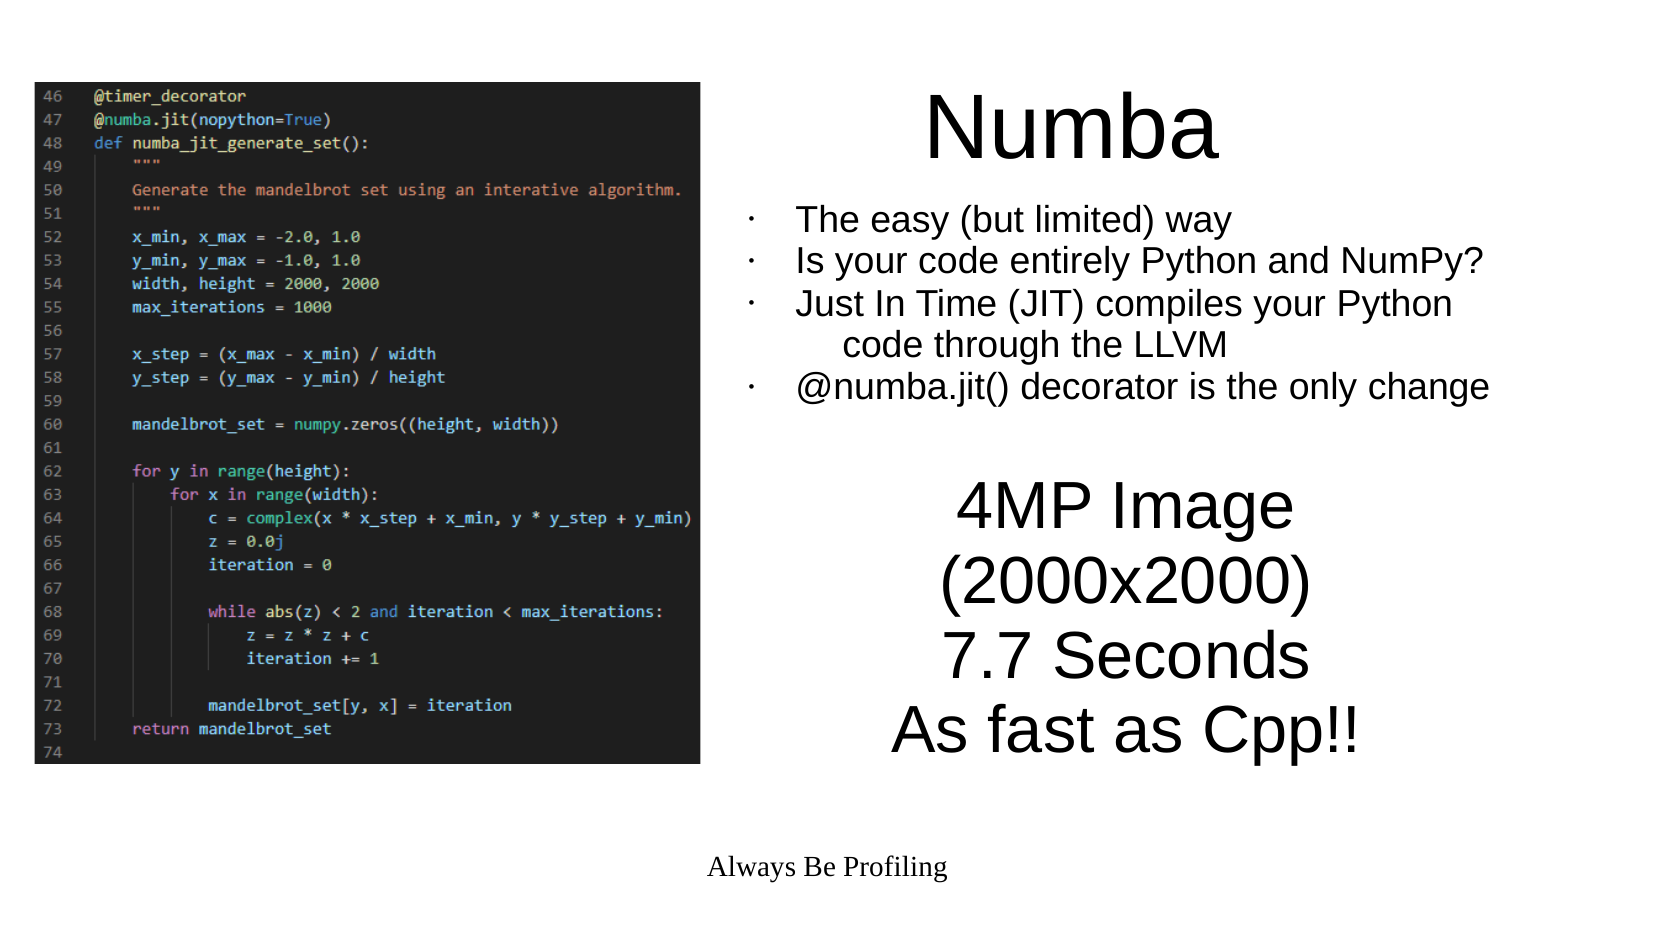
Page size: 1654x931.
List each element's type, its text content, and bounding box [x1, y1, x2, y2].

text_box The easy (but limited) way Is your code entirely Python and NumPy? Just In Time (JIT) compiles your Python code through the LLVM @numba.jit() decorator is the only change [733, 190, 1520, 424]
text_box 4MP Image (2000x2000) 7.7 Seconds As fast as Cpp!! [770, 460, 1483, 786]
text_box Always Be Profiling [565, 847, 1090, 912]
title Numba [733, 43, 1409, 190]
picture [34, 82, 701, 764]
